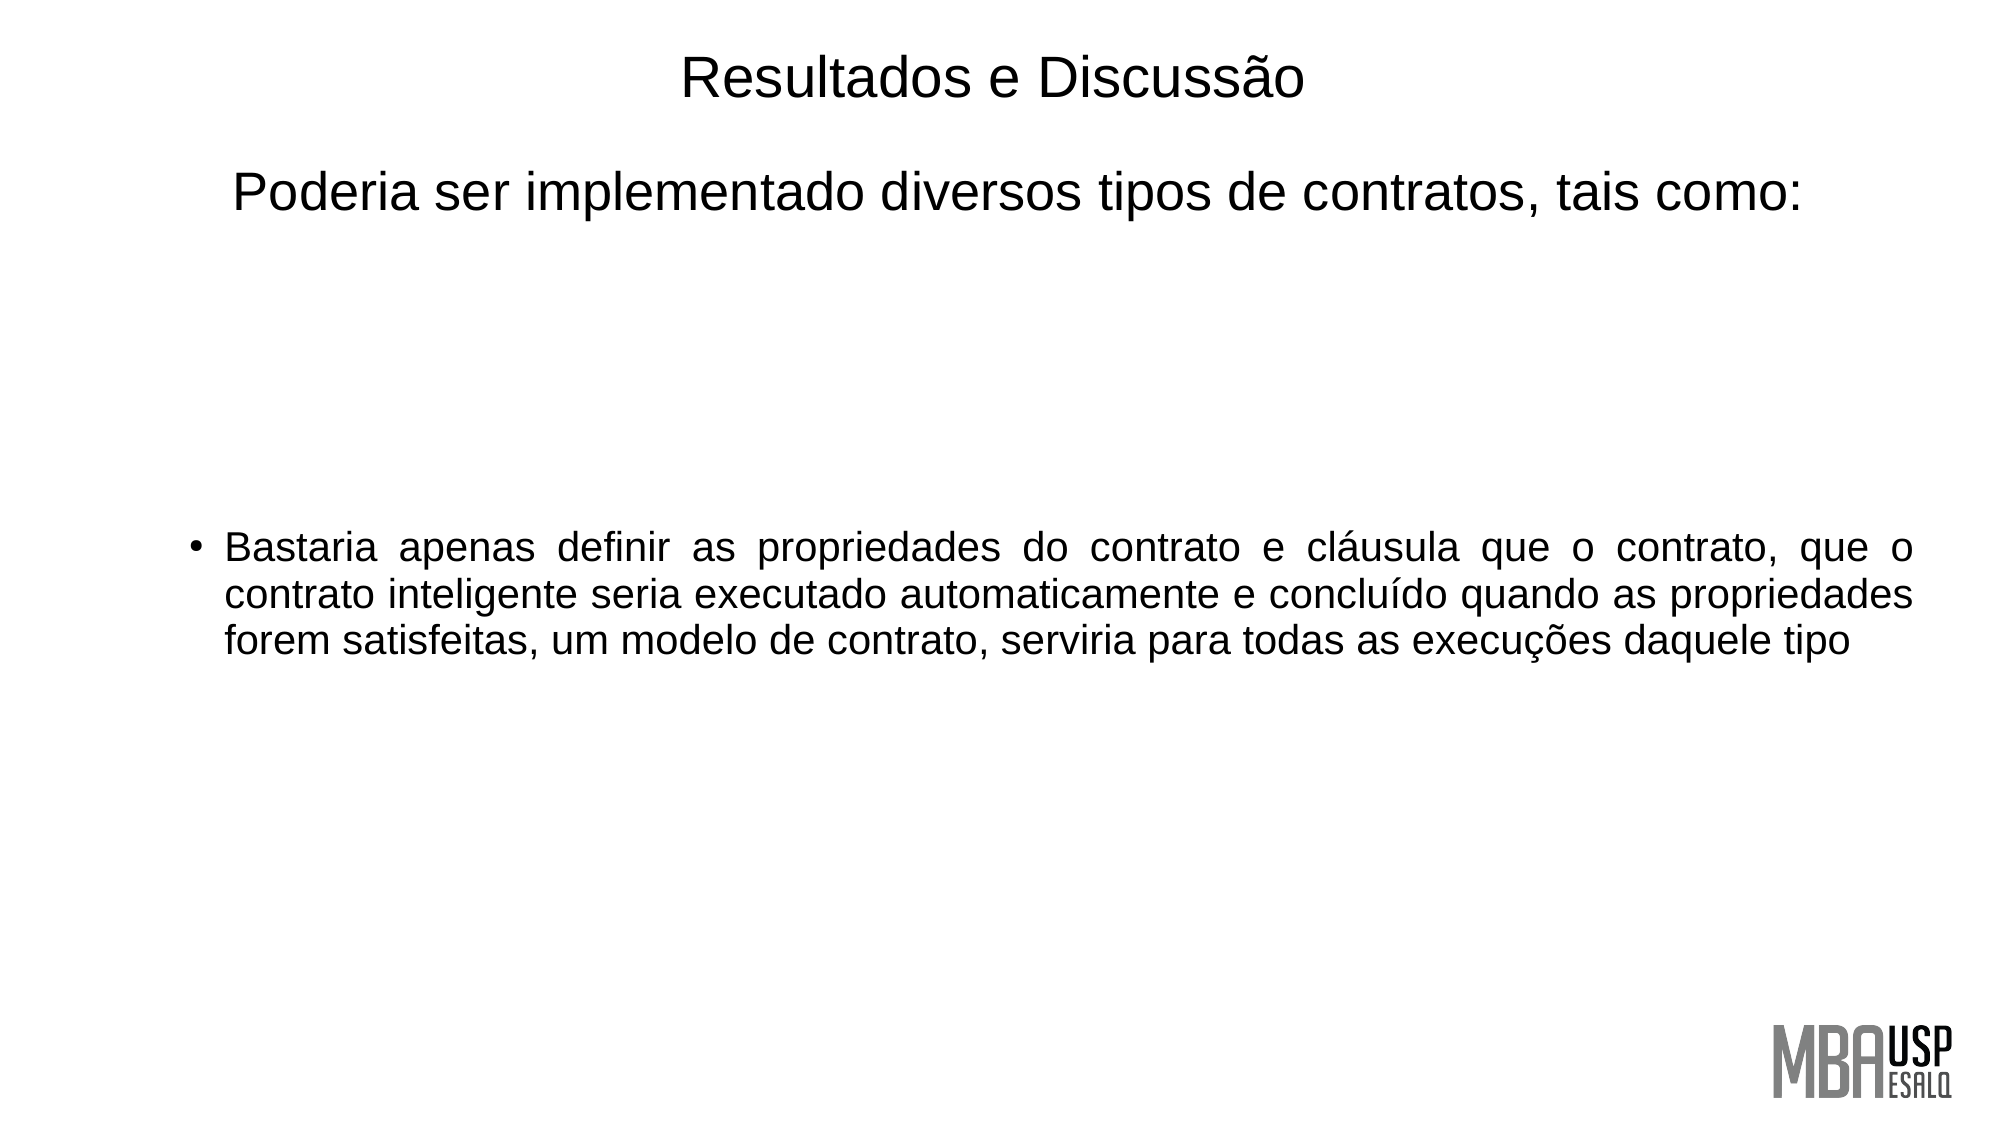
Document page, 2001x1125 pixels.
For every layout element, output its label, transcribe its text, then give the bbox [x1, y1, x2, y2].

text_box Resultados e Discussão [37, 37, 1951, 118]
text_box Poderia ser implementado diversos tipos de contratos, tais como: Bastaria apenas definir as propriedades do contrato e cláusula que o contrato, que o contrato inteligente seria executado automaticamente e concluído quando as propriedades forem satisfeitas, um modelo de contrato, serviria para todas as execuções daquele tipo [82, 150, 1951, 976]
picture [1765, 1021, 1960, 1102]
